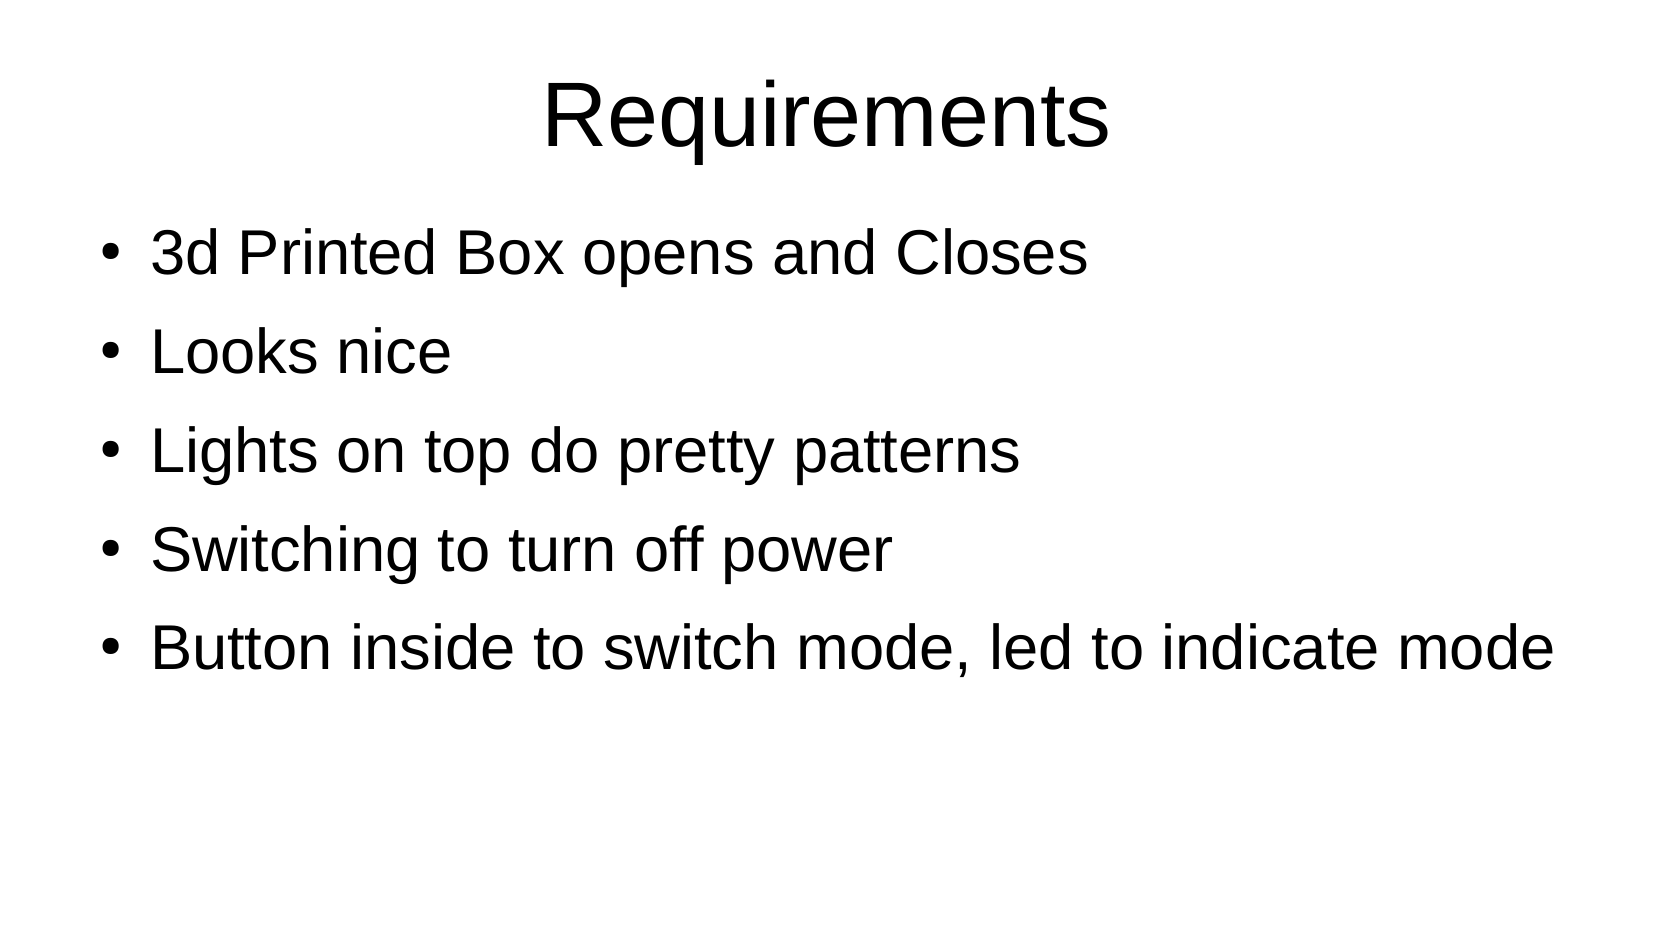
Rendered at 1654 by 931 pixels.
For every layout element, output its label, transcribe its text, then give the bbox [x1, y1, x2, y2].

list 3d Printed Box opens and Closes Looks nice Lights on top do pretty patterns Switching to turn off power Button inside to switch mode, led to indicate mode [82, 217, 1571, 758]
title Requirements [82, 37, 1571, 193]
